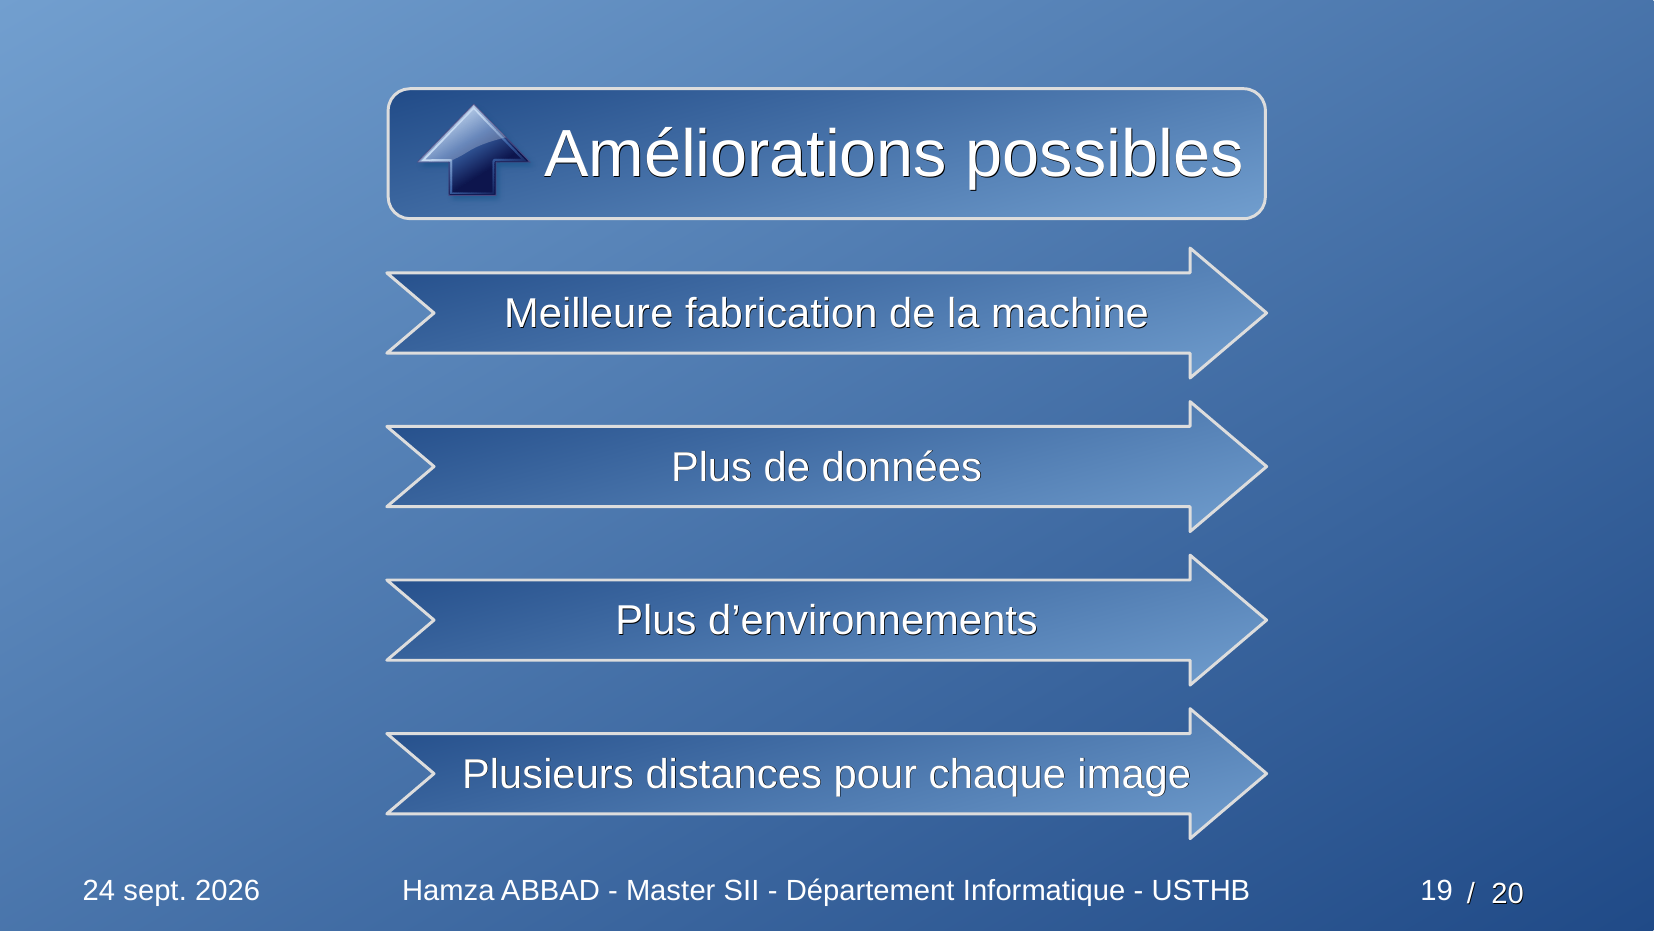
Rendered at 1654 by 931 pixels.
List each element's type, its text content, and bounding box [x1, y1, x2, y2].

text_box Plusieurs distances pour chaque image [386, 708, 1267, 839]
text_box Plus de données [386, 401, 1267, 532]
text_box Meilleure fabrication de la machine [386, 248, 1267, 379]
text_box Plus d’environnements [386, 555, 1267, 686]
text_box Améliorations possibles [388, 88, 1266, 219]
picture [408, 94, 546, 213]
